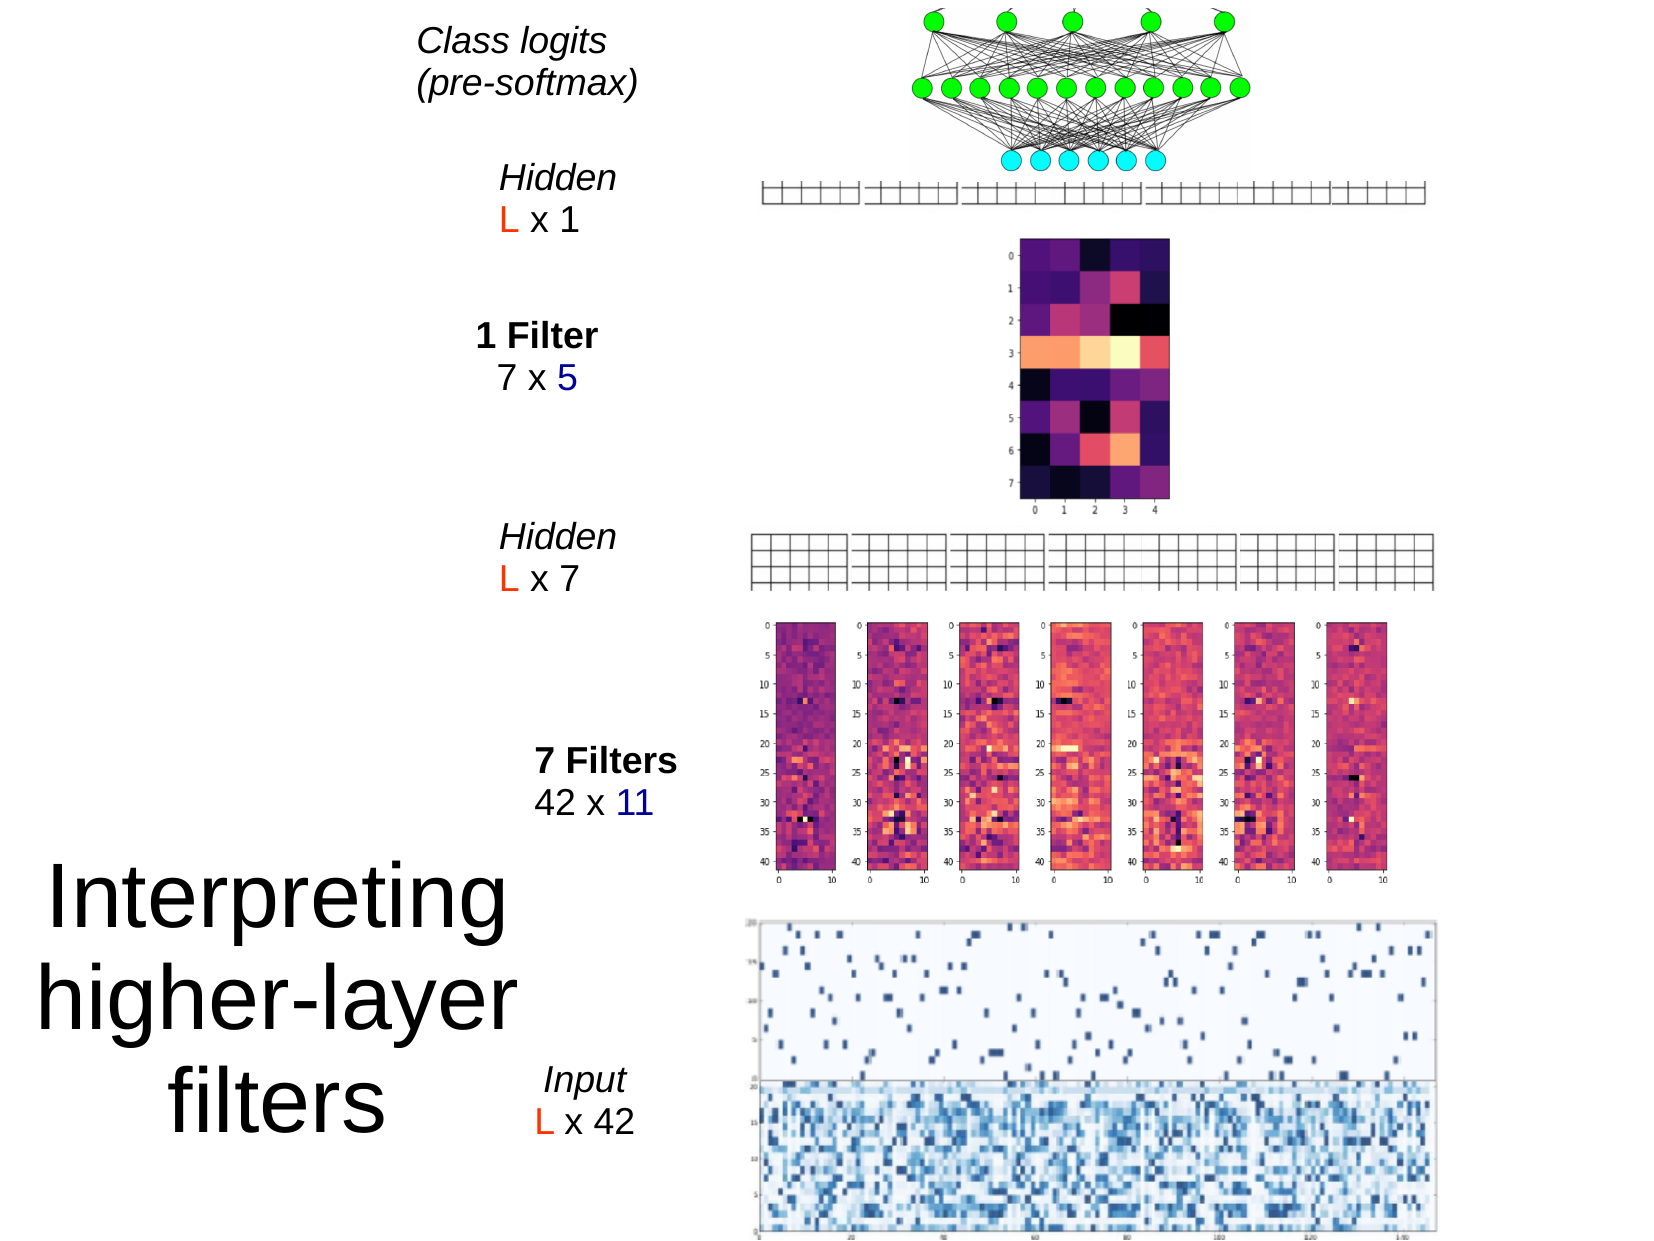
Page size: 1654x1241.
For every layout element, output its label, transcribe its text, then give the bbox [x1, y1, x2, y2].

text_box Hidden L x 1 [484, 149, 664, 249]
title Interpreting higher-layer filters [0, 803, 591, 1193]
text_box Class logits (pre-softmax) [401, 11, 662, 153]
text_box 7 Filters 42 x 11 [519, 732, 703, 874]
picture [744, 525, 1438, 591]
text_box 1 Filter 7 x 5 [460, 307, 650, 414]
text_box Input L x 42 [519, 1051, 687, 1158]
picture [755, 614, 1400, 896]
picture [755, 8, 1430, 213]
picture [1003, 236, 1172, 517]
text_box Hidden L x 7 [484, 507, 664, 607]
picture [744, 909, 1441, 1240]
